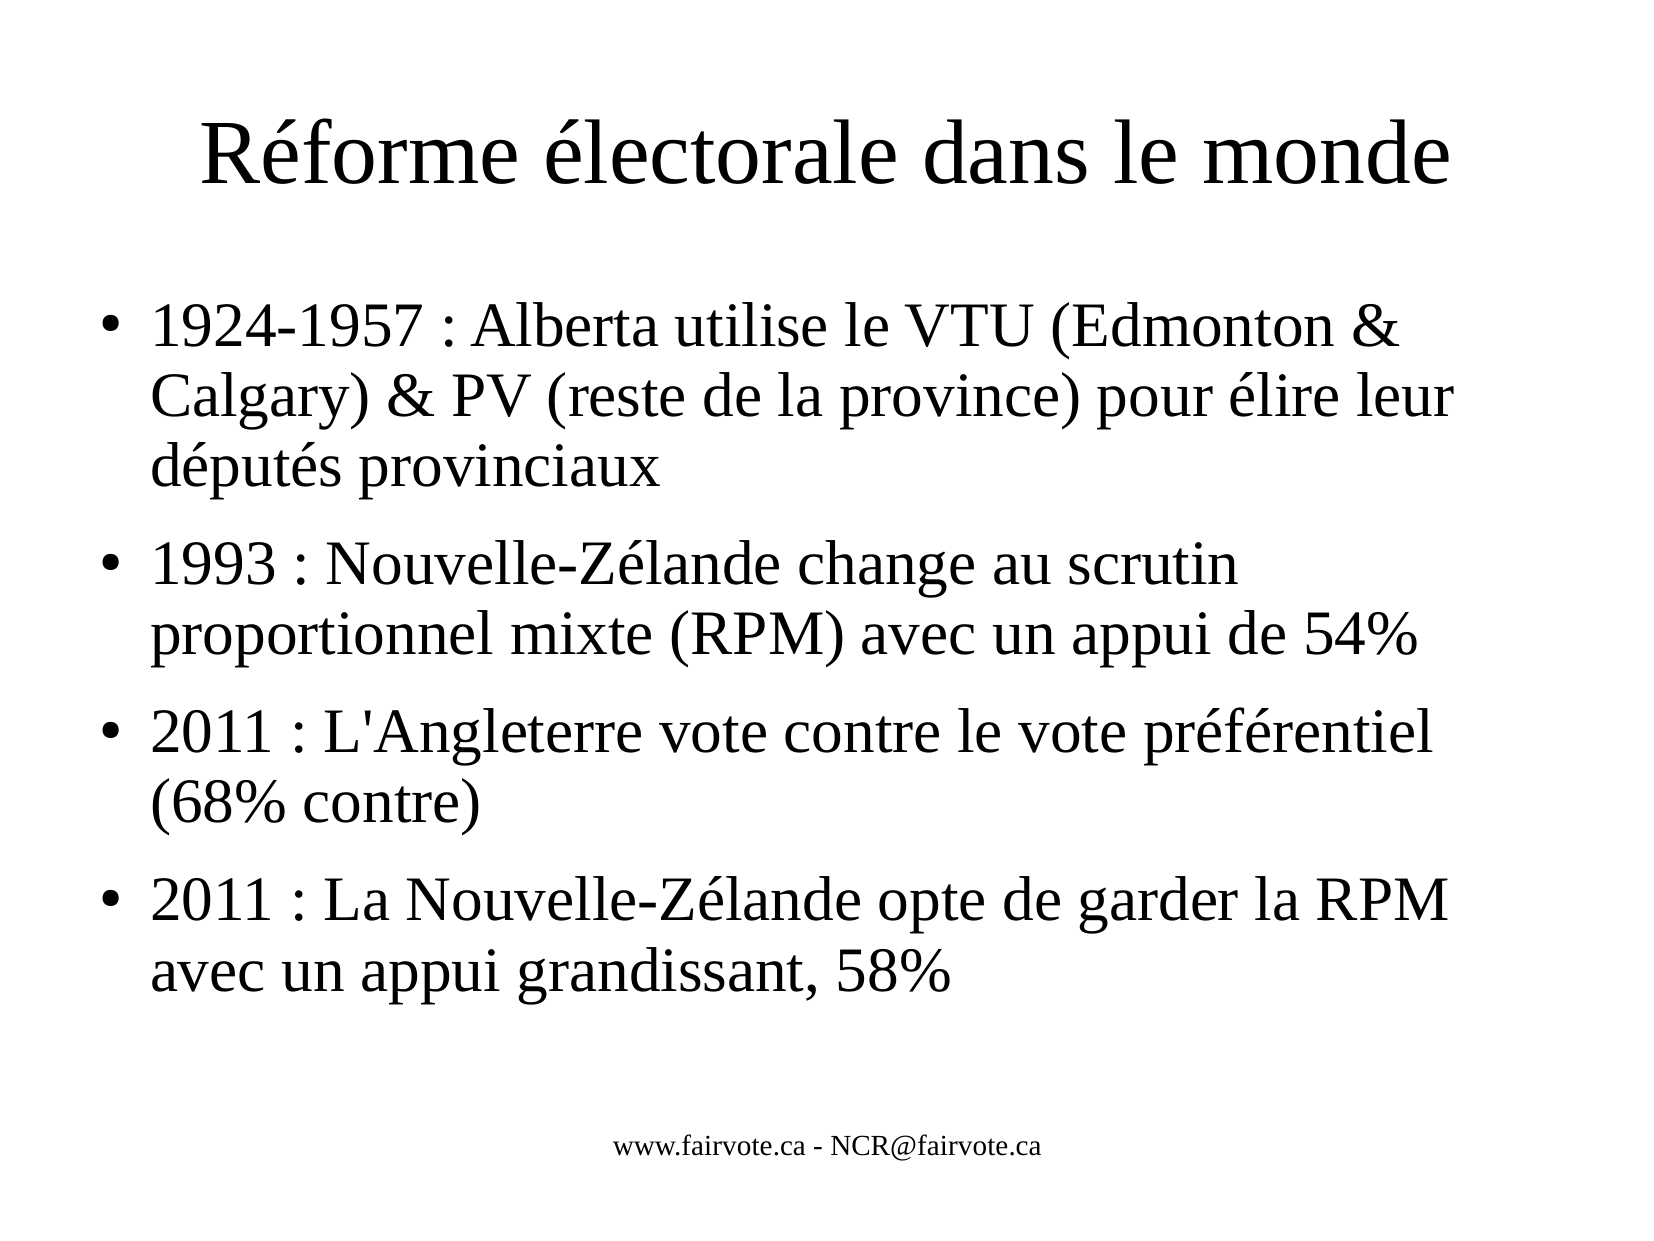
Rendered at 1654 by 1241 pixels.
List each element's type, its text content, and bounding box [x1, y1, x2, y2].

title Réforme électorale dans le monde [82, 49, 1571, 257]
list 1924-1957 : Alberta utilise le VTU (Edmonton & Calgary) & PV (reste de la province) pour élire leur députés provinciaux 1993 : Nouvelle-Zélande change au scrutin proportionnel mixte (RPM) avec un appui de 54% 2011 : L'Angleterre vote contre le vote préférentiel (68% contre) 2011 : La Nouvelle-Zélande opte de garder la RPM avec un appui grandissant, 58% [82, 290, 1538, 1010]
